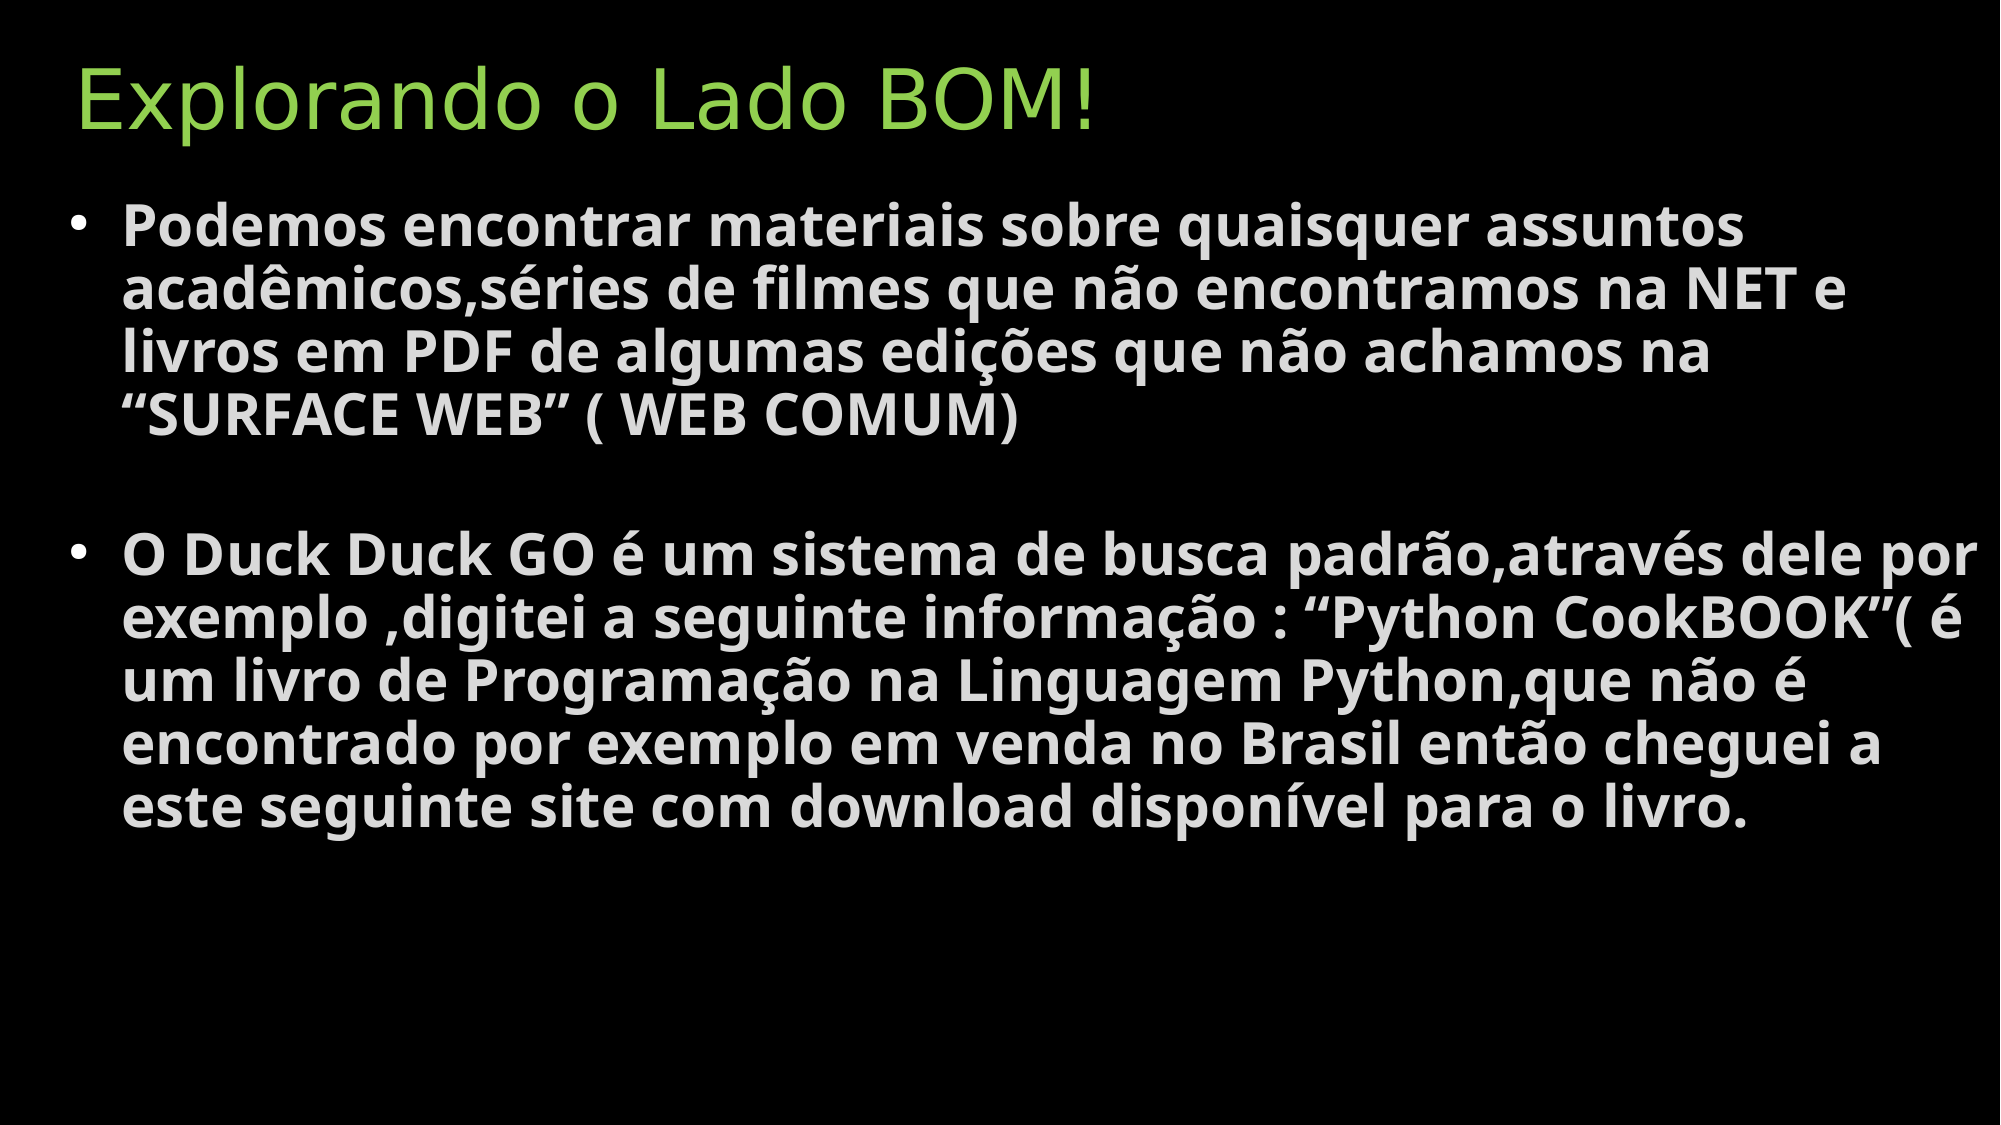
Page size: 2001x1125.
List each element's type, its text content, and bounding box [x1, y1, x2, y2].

title Explorando o Lado BOM! [59, 23, 1560, 154]
list Podemos encontrar materiais sobre quaisquer assuntos acadêmicos,séries de filmes que não encontramos na NET e livros em PDF de algumas edições que não achamos na “SURFACE WEB” ( WEB COMUM) O Duck Duck GO é um sistema de busca padrão,através dele por exemplo ,digitei a seguinte informação : “Python CookBOOK”( é um livro de Programação na Linguagem Python,que não é encontrado por exemplo em venda no Brasil então cheguei a este seguinte site com download disponível para o livro. [35, 188, 2000, 1125]
